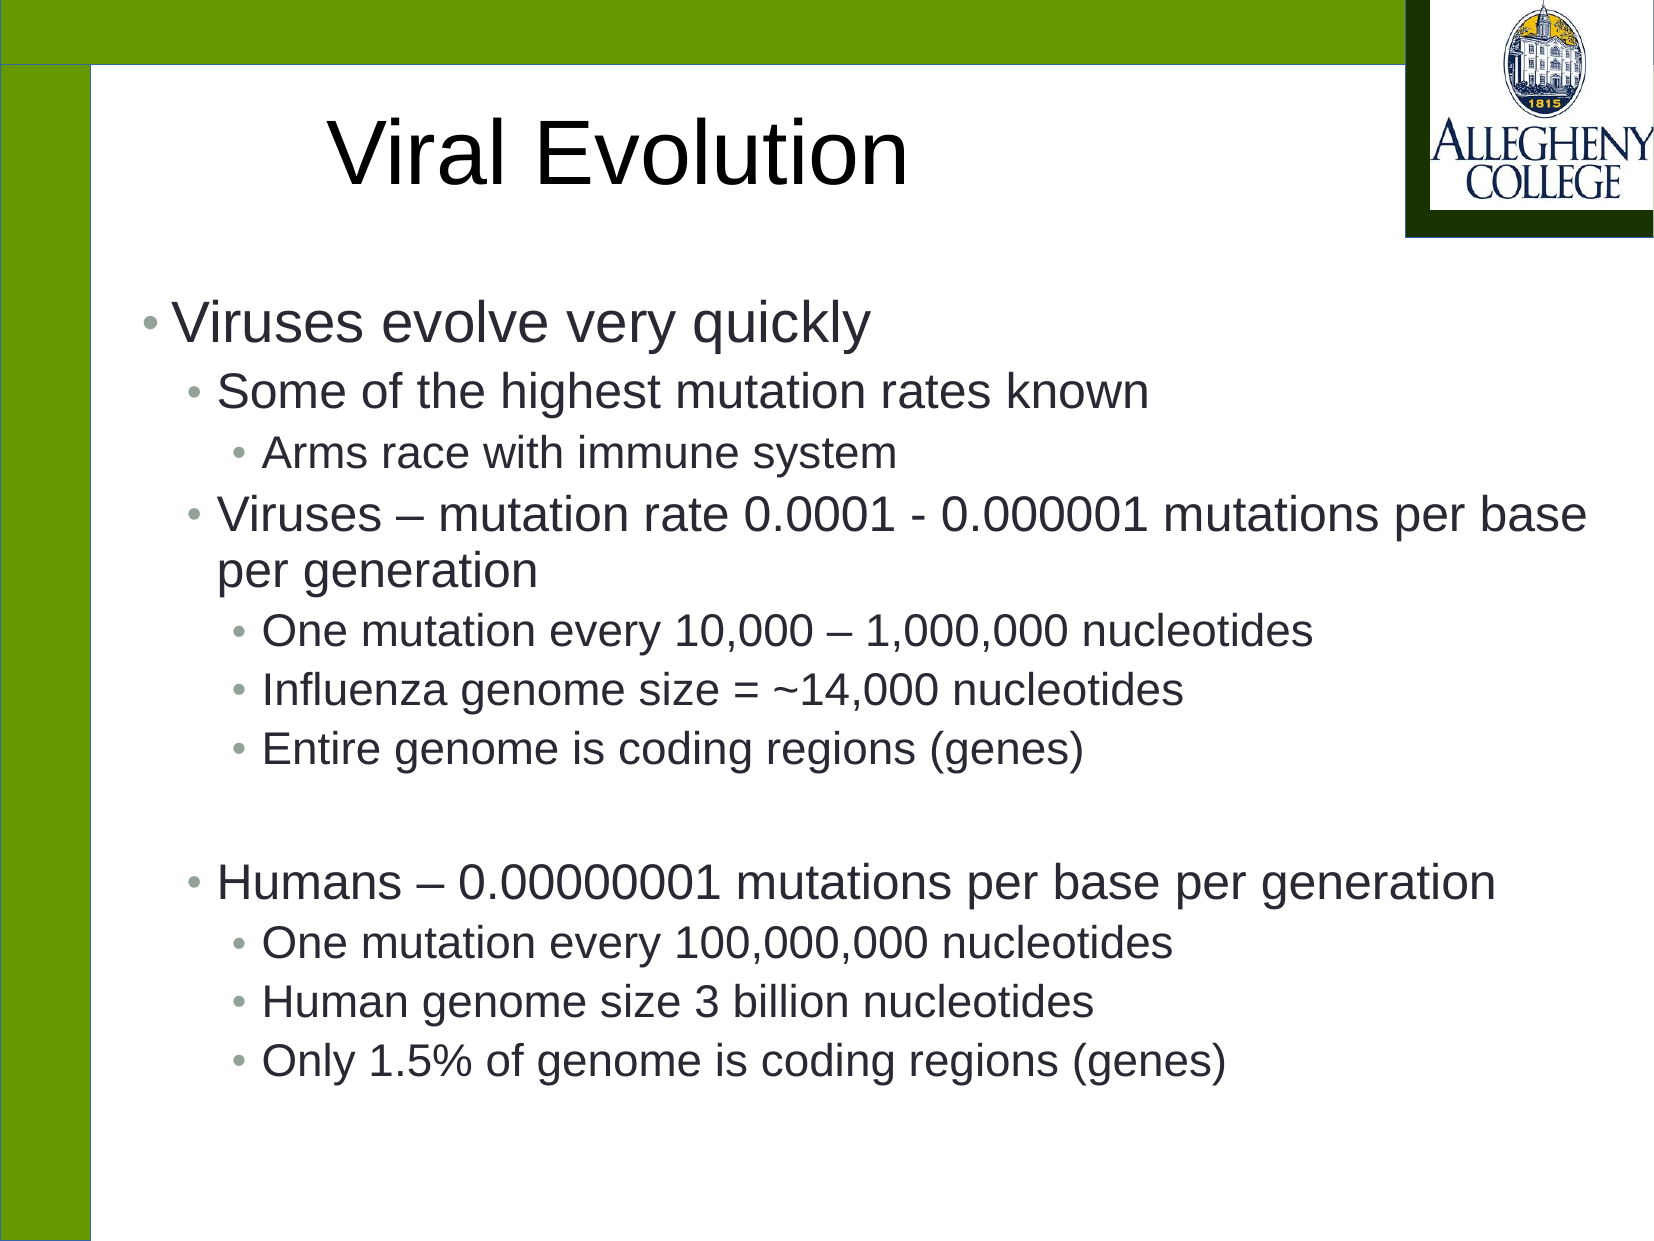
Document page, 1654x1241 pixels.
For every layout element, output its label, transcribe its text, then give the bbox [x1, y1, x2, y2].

list Viruses evolve very quickly Some of the highest mutation rates known Arms race with immune system Viruses – mutation rate 0.0001 - 0.000001 mutations per base per generation One mutation every 10,000 – 1,000,000 nucleotides Influenza genome size = ~14,000 nucleotides Entire genome is coding regions (genes) Humans – 0.00000001 mutations per base per generation One mutation every 100,000,000 nucleotides Human genome size 3 billion nucleotides Only 1.5% of genome is coding regions (genes) [141, 290, 1621, 1171]
text_box [0, 0, 1654, 1241]
picture [1430, 0, 1654, 210]
title Viral Evolution [112, 65, 1126, 257]
